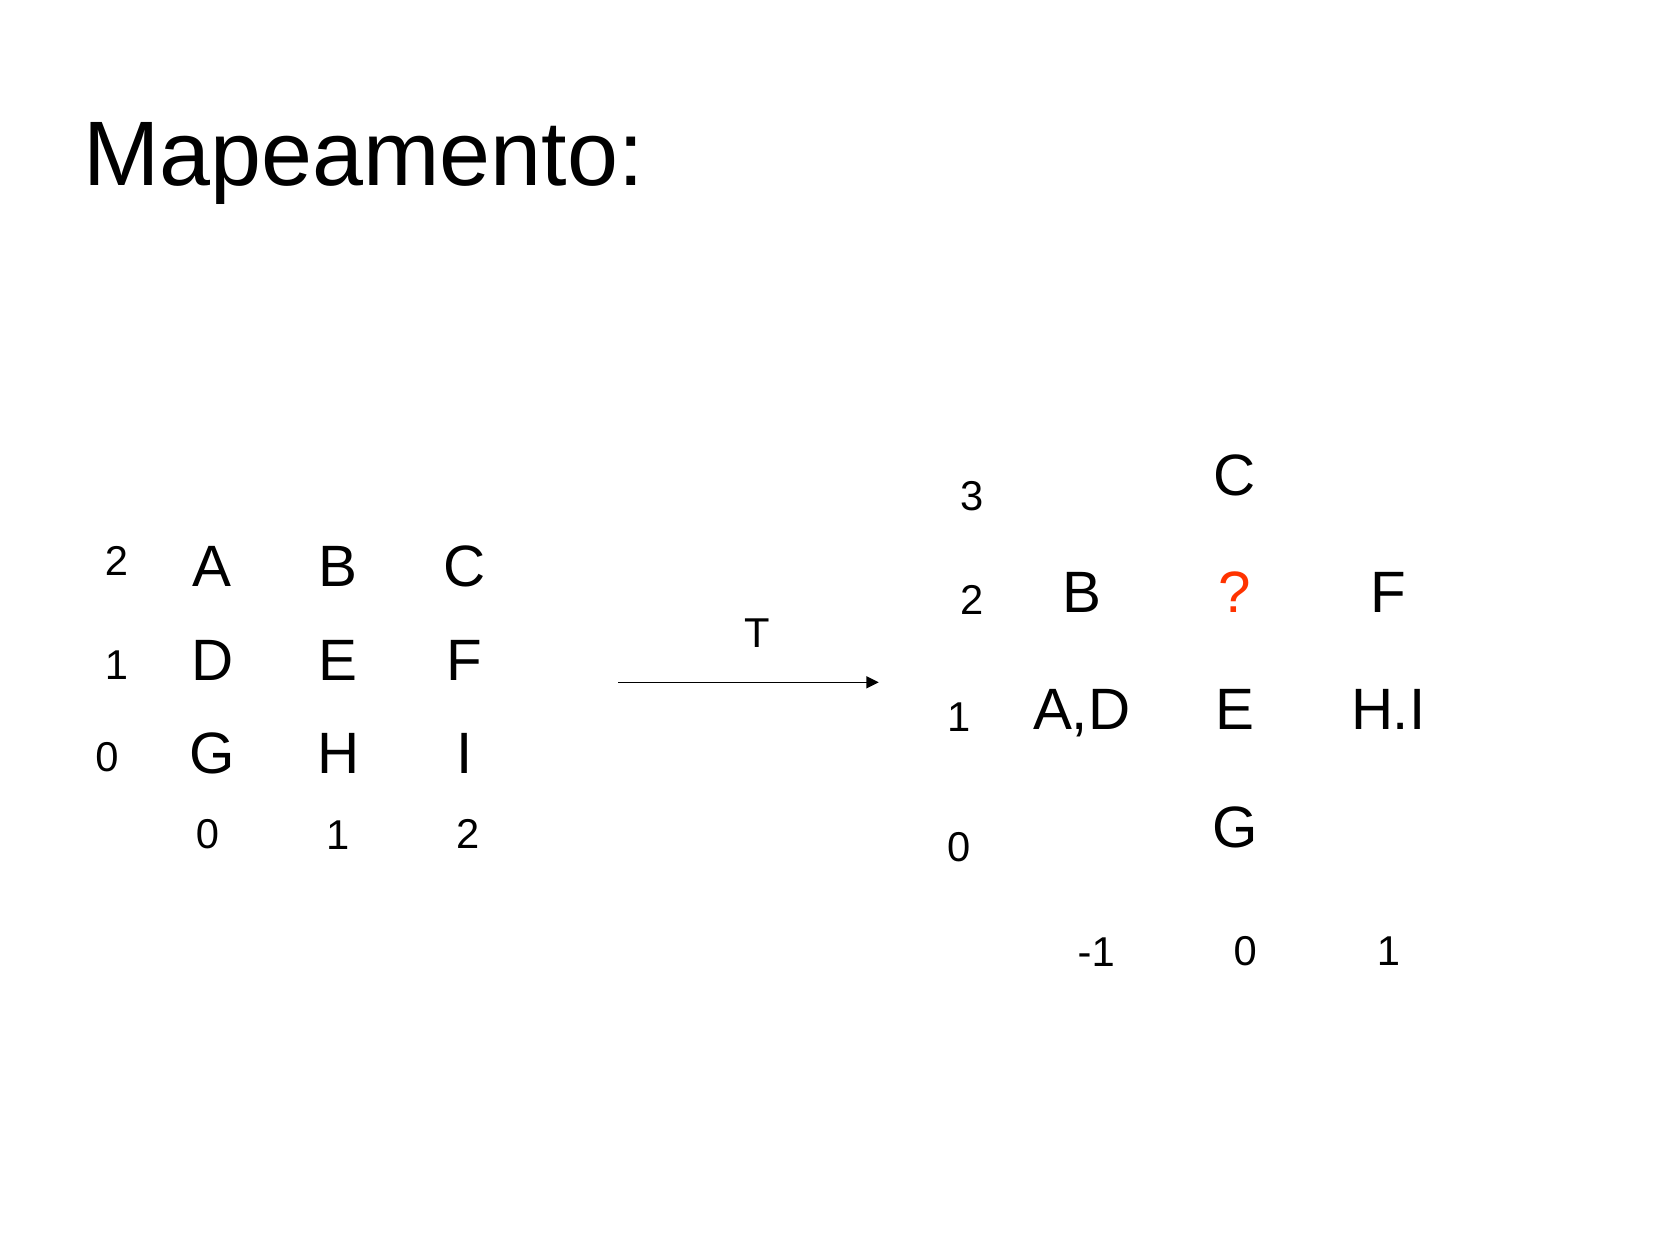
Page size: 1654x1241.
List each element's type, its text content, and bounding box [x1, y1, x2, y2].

table_cell E [275, 620, 401, 714]
text_box 0 [166, 799, 234, 865]
table_cell H [275, 714, 401, 807]
text_box 2 [75, 526, 144, 592]
text_box 1 [1347, 916, 1416, 982]
table_cell G [1158, 787, 1312, 904]
table_cell F [401, 620, 527, 714]
text_box 2 [930, 564, 999, 631]
table_cell [1005, 787, 1158, 904]
table_cell H.I [1312, 669, 1465, 787]
text_box -1 [1048, 916, 1130, 983]
text_box 0 [917, 812, 986, 878]
table_cell F [1312, 552, 1465, 669]
text_box 0 [65, 721, 134, 788]
table_header C [401, 526, 527, 620]
text_box 0 [1203, 916, 1272, 982]
table_cell ? [1158, 552, 1312, 669]
table_cell D [149, 620, 275, 714]
table_header A [149, 526, 275, 620]
table_cell A,D [1005, 669, 1158, 787]
table_cell [1312, 787, 1465, 904]
table_header [1312, 435, 1465, 552]
text_box 2 [426, 799, 495, 865]
text_box T [714, 597, 785, 664]
table_header B [275, 526, 401, 620]
text_box 3 [930, 460, 999, 527]
text_box 1 [917, 681, 986, 748]
table_cell B [1005, 552, 1158, 669]
table_cell I [401, 714, 527, 807]
text_box 1 [296, 800, 365, 866]
title Mapeamento: [83, 50, 1572, 258]
text_box 1 [75, 630, 144, 696]
table_header C [1158, 435, 1312, 552]
table_cell G [149, 714, 275, 807]
table_cell E [1158, 669, 1312, 787]
table_header [1005, 435, 1158, 552]
